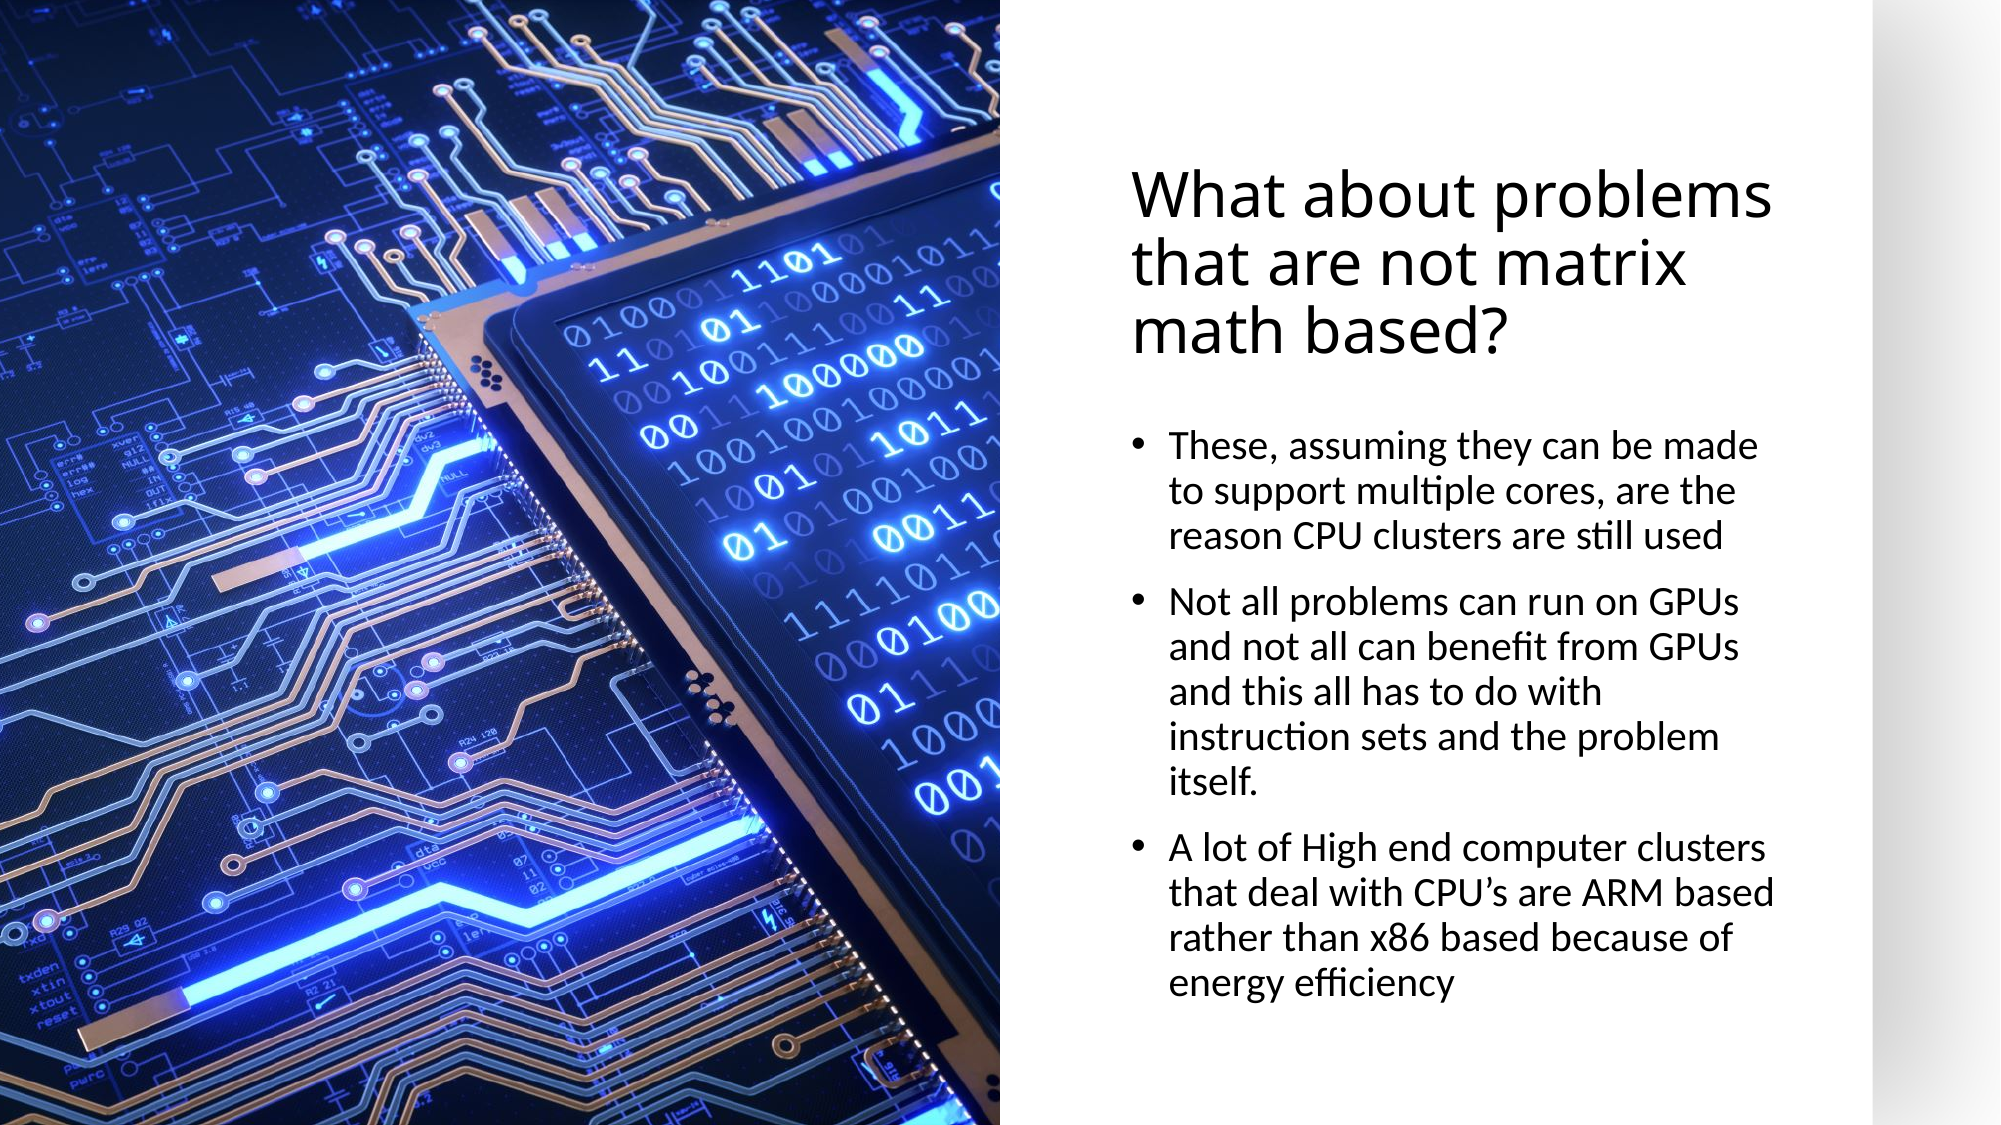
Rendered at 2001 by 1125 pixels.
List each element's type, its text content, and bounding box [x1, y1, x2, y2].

list These, assuming they can be made to support multiple cores, are the reason CPU clusters are still used Not all problems can run on GPUs and not all can benefit from GPUs and this all has to do with instruction sets and the problem itself. A lot of High end computer clusters that deal with CPU’s are ARM based rather than x86 based because of energy efficiency [1116, 405, 1798, 1024]
picture [0, 0, 1000, 1125]
title What about problems that are not matrix math based? [1116, 125, 1798, 405]
